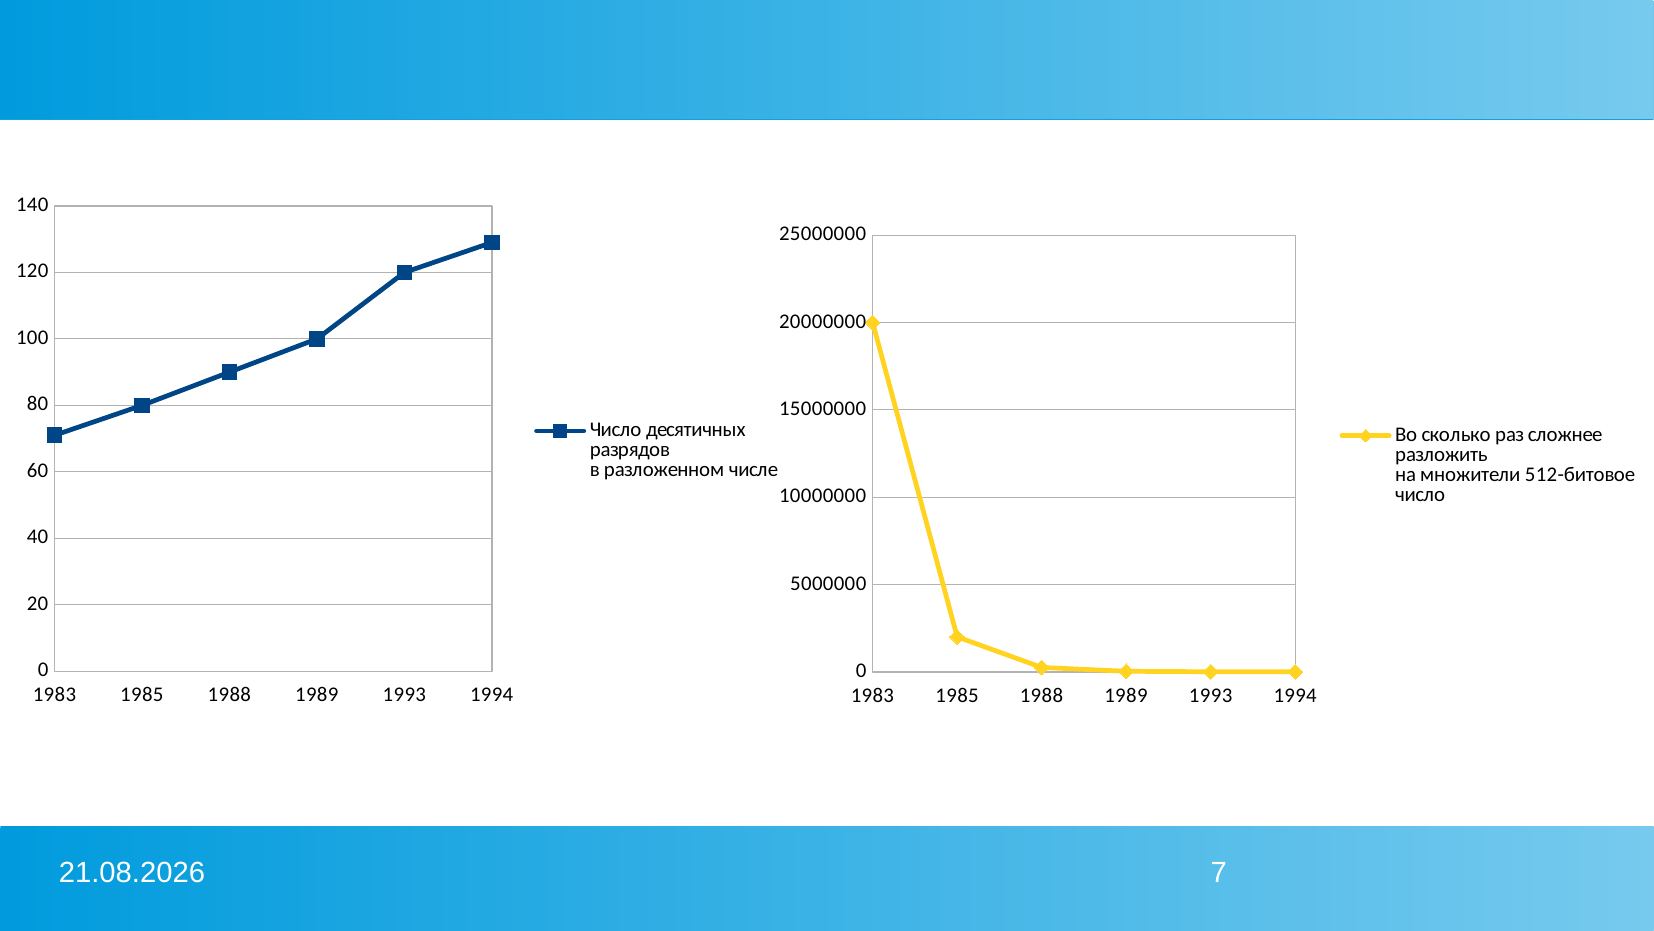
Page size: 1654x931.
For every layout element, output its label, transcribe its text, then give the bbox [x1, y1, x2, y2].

text_box 27.11.2025 [59, 856, 443, 916]
text_box [1210, 856, 1595, 916]
chart [0, 185, 1654, 717]
